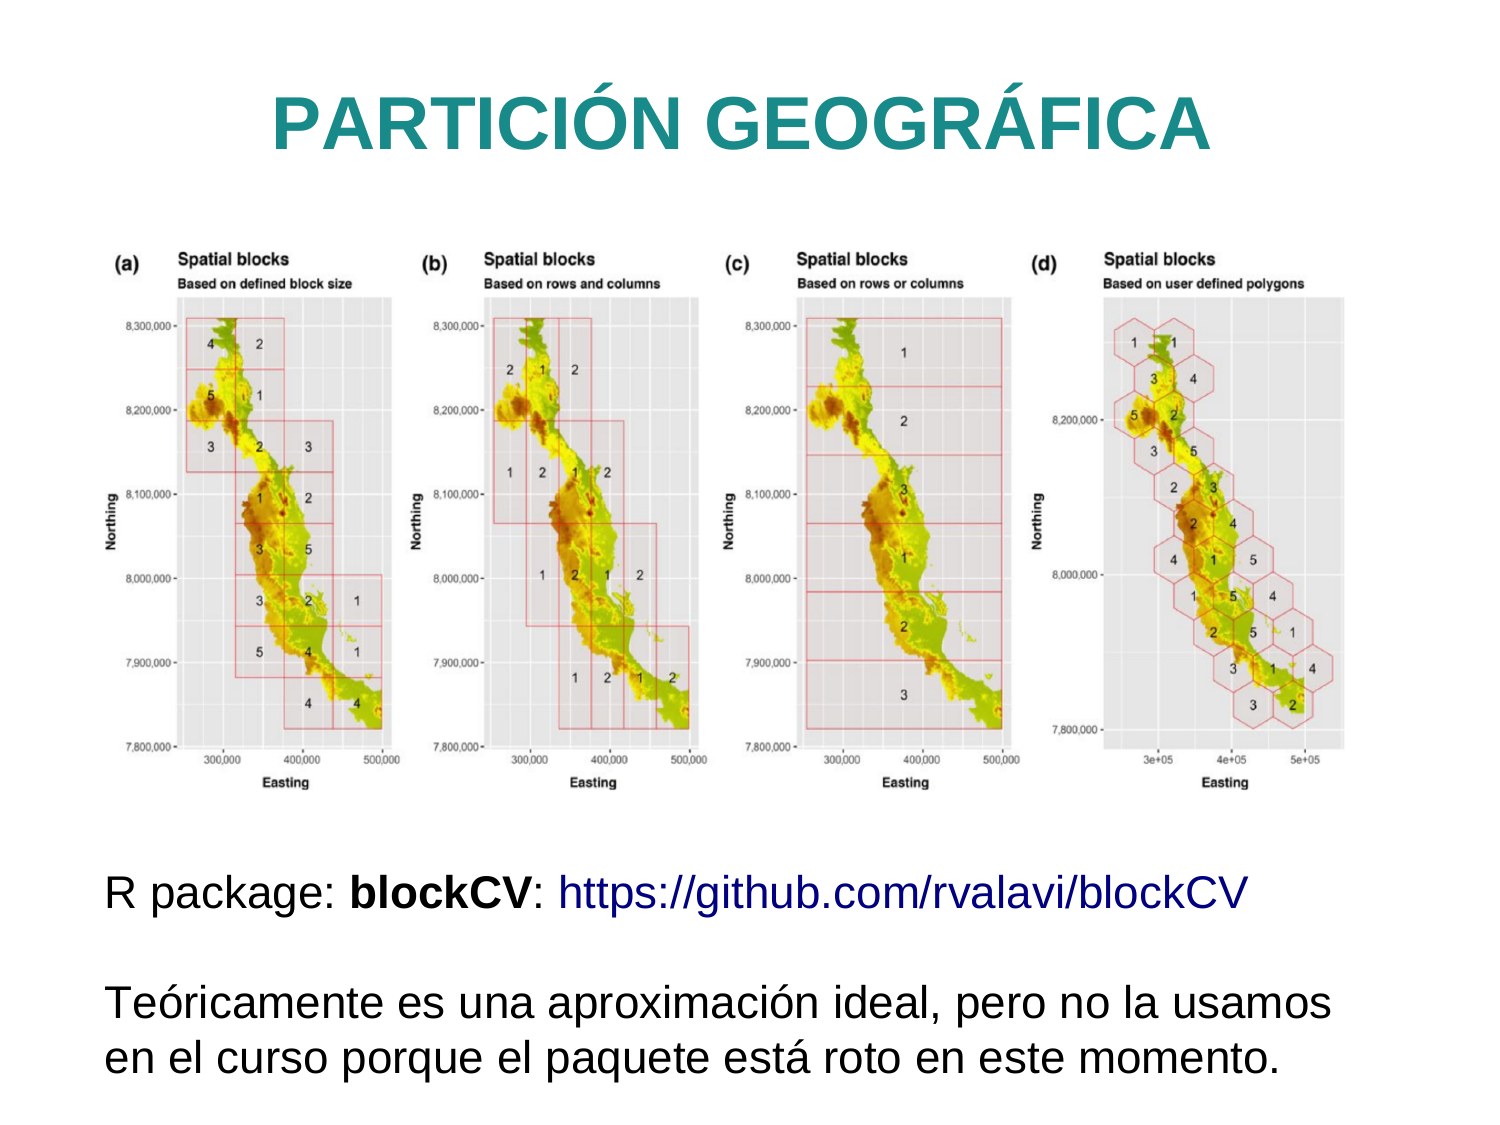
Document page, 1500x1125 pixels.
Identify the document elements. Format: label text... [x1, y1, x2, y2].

text_box R package: blockCV: https://github.com/rvalavi/blockCV Teóricamente es una aproximación ideal, pero no la usamos en el curso porque el paquete está roto en este momento. [90, 855, 1381, 1095]
picture [90, 224, 1382, 811]
title PARTICIÓN GEOGRÁFICA [105, 37, 1381, 211]
